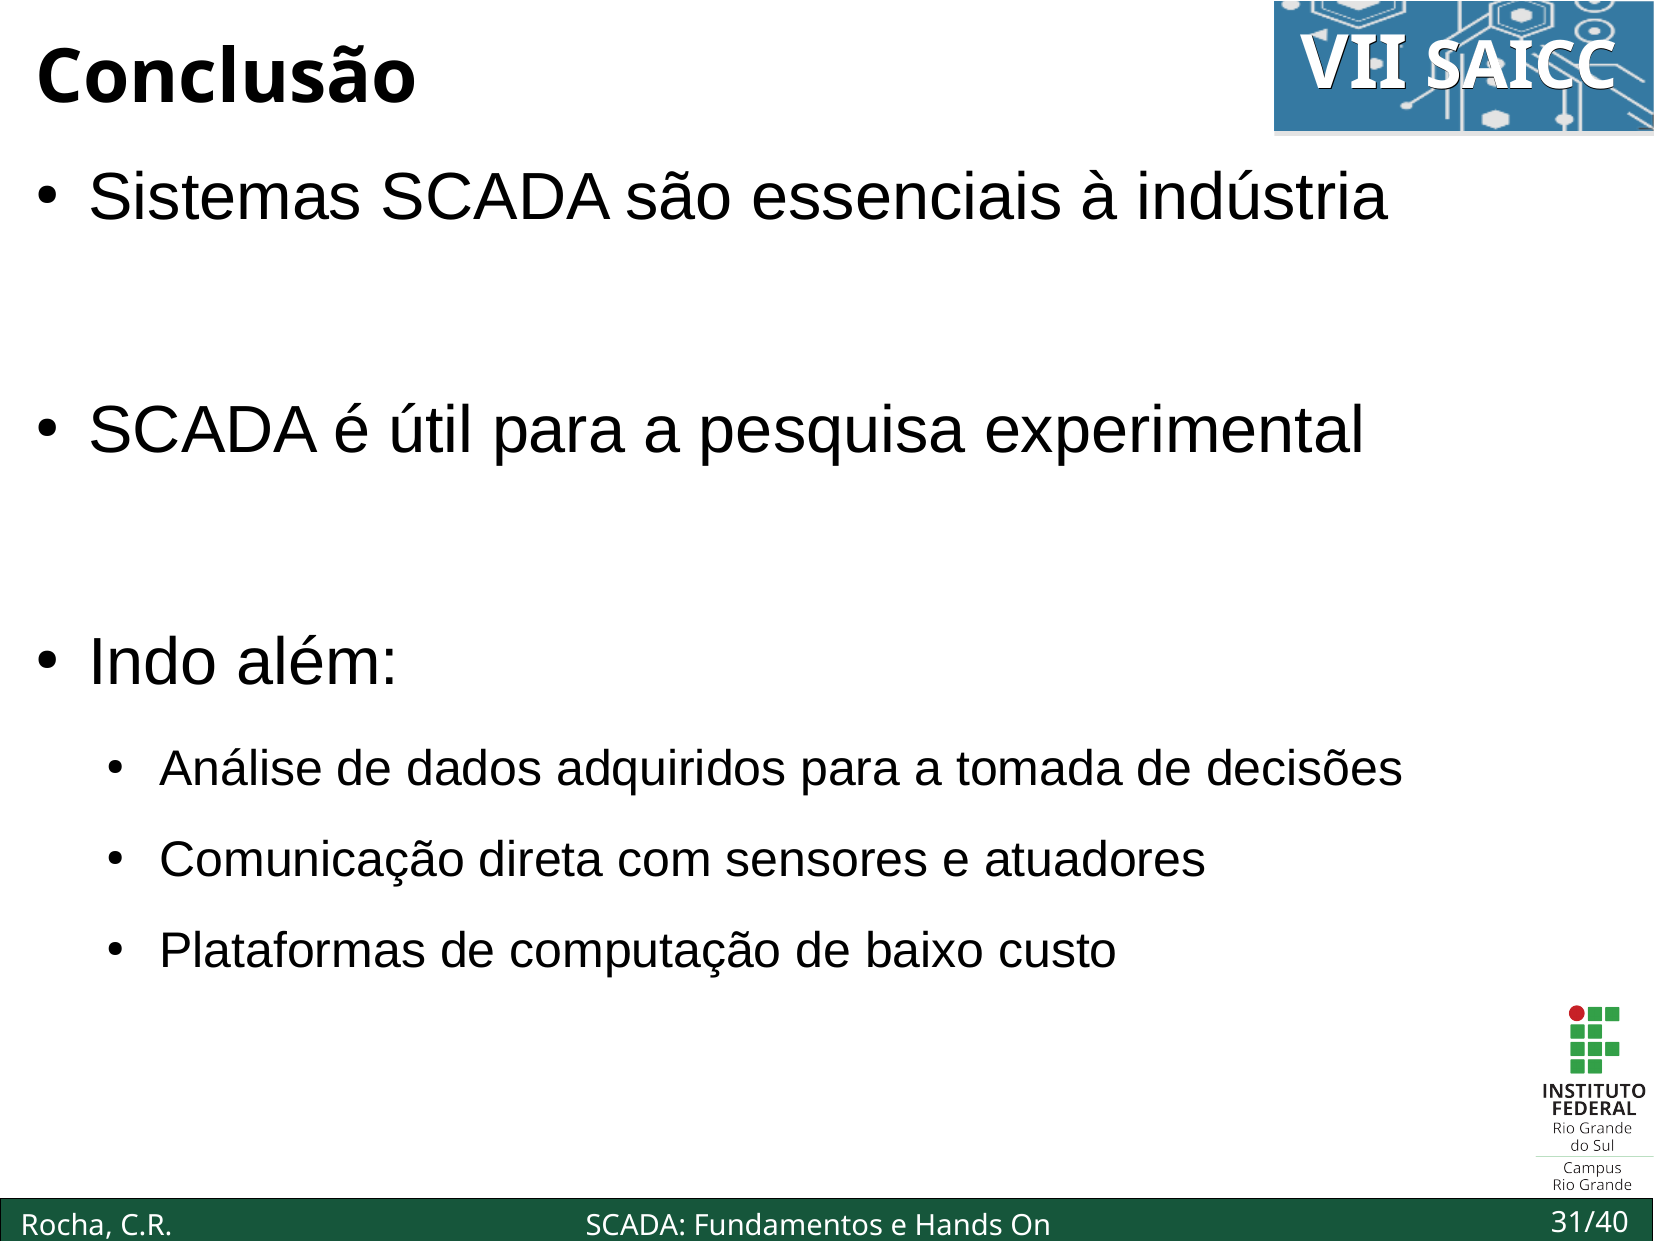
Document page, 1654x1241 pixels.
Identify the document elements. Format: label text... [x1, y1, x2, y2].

picture [1274, 1, 1654, 131]
title Conclusão [35, 29, 1258, 119]
list Sistemas SCADA são essenciais à indústria SCADA é útil para a pesquisa experimental Indo além: Análise de dados adquiridos para a tomada de decisões Comunicação direta com sensores e atuadores Plataformas de computação de baixo custo [17, 159, 1625, 1134]
picture [1535, 1003, 1654, 1194]
